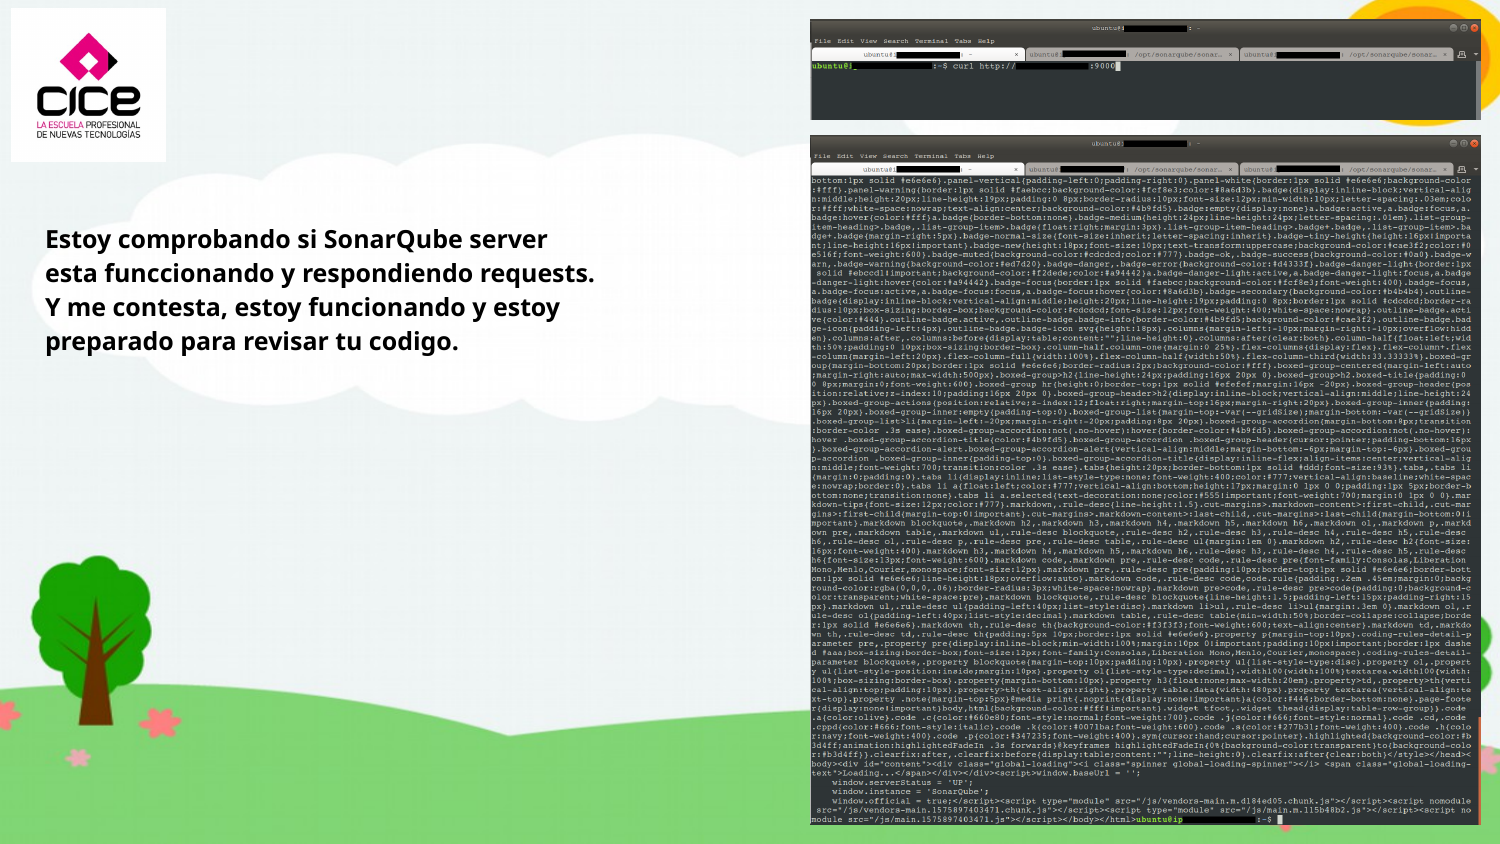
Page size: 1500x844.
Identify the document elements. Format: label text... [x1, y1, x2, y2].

title Estoy comprobando si SonarQube server esta funccionando y respondiendo requests. Y me contesta, estoy funcionando y estoy preparado para revisar tu codigo. [45, 234, 616, 346]
picture [0, 0, 1500, 844]
